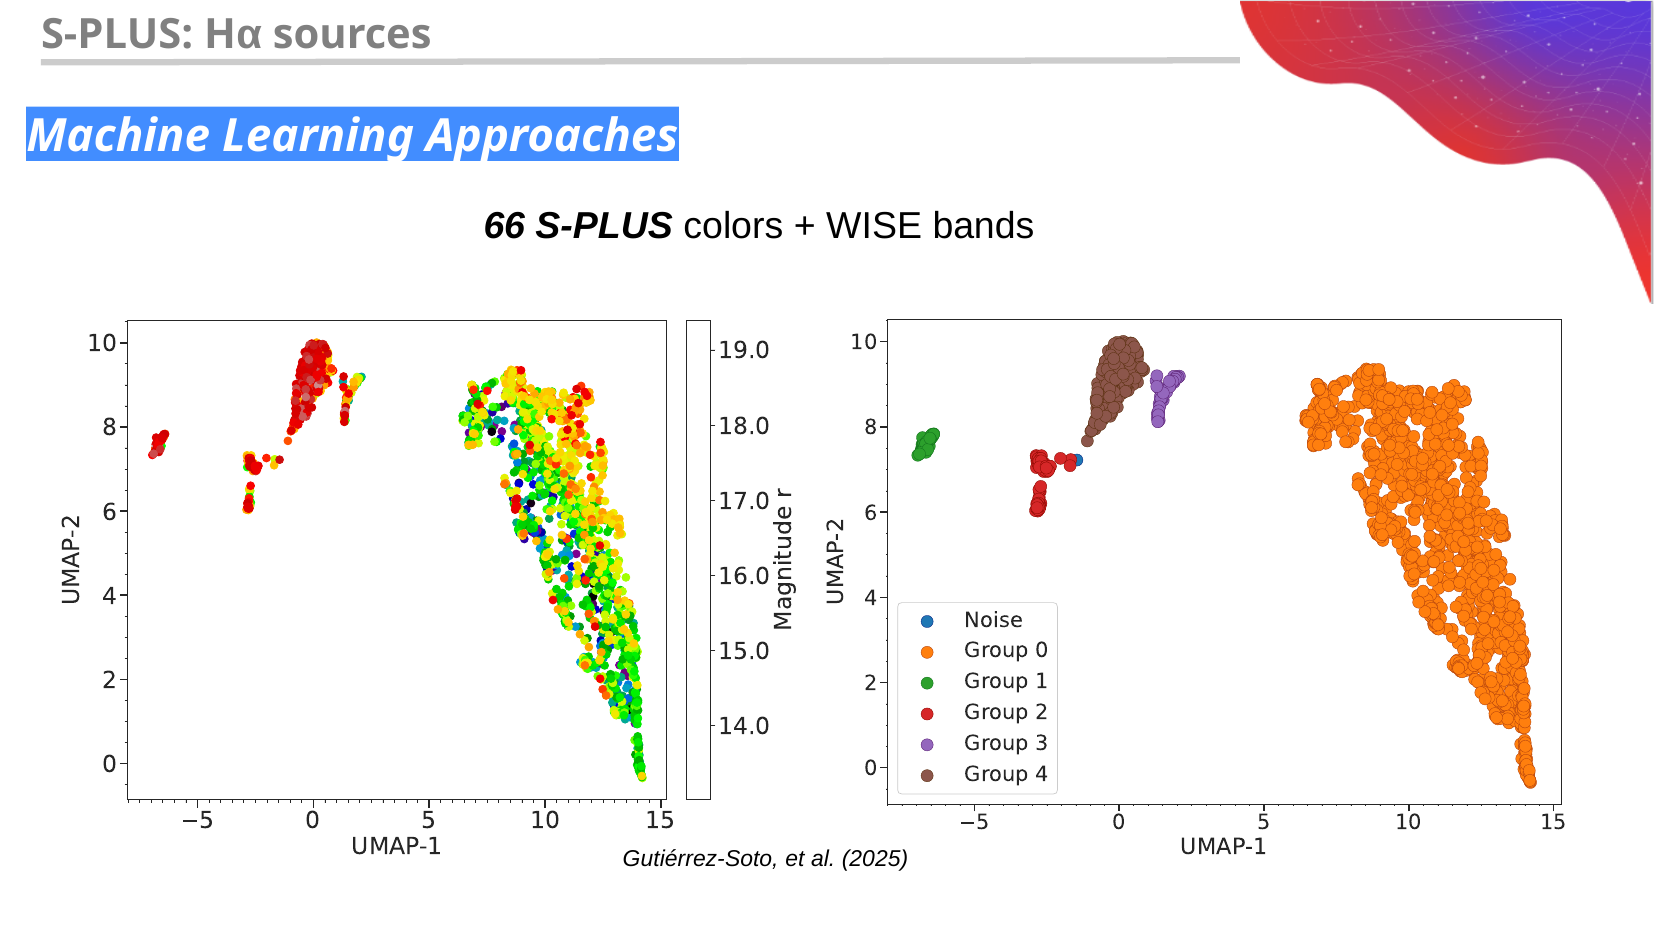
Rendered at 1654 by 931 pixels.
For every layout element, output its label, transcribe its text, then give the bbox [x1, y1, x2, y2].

text_box S-PLUS: Hα sources [26, 0, 477, 72]
picture [21, 246, 1572, 869]
text_box Machine Learning Approaches [26, 106, 679, 161]
picture [1240, 0, 1654, 304]
text_box Gutiérrez-Soto, et al. (2025) [607, 838, 1096, 920]
text_box 66 S-PLUS colors + WISE bands [468, 196, 1092, 296]
